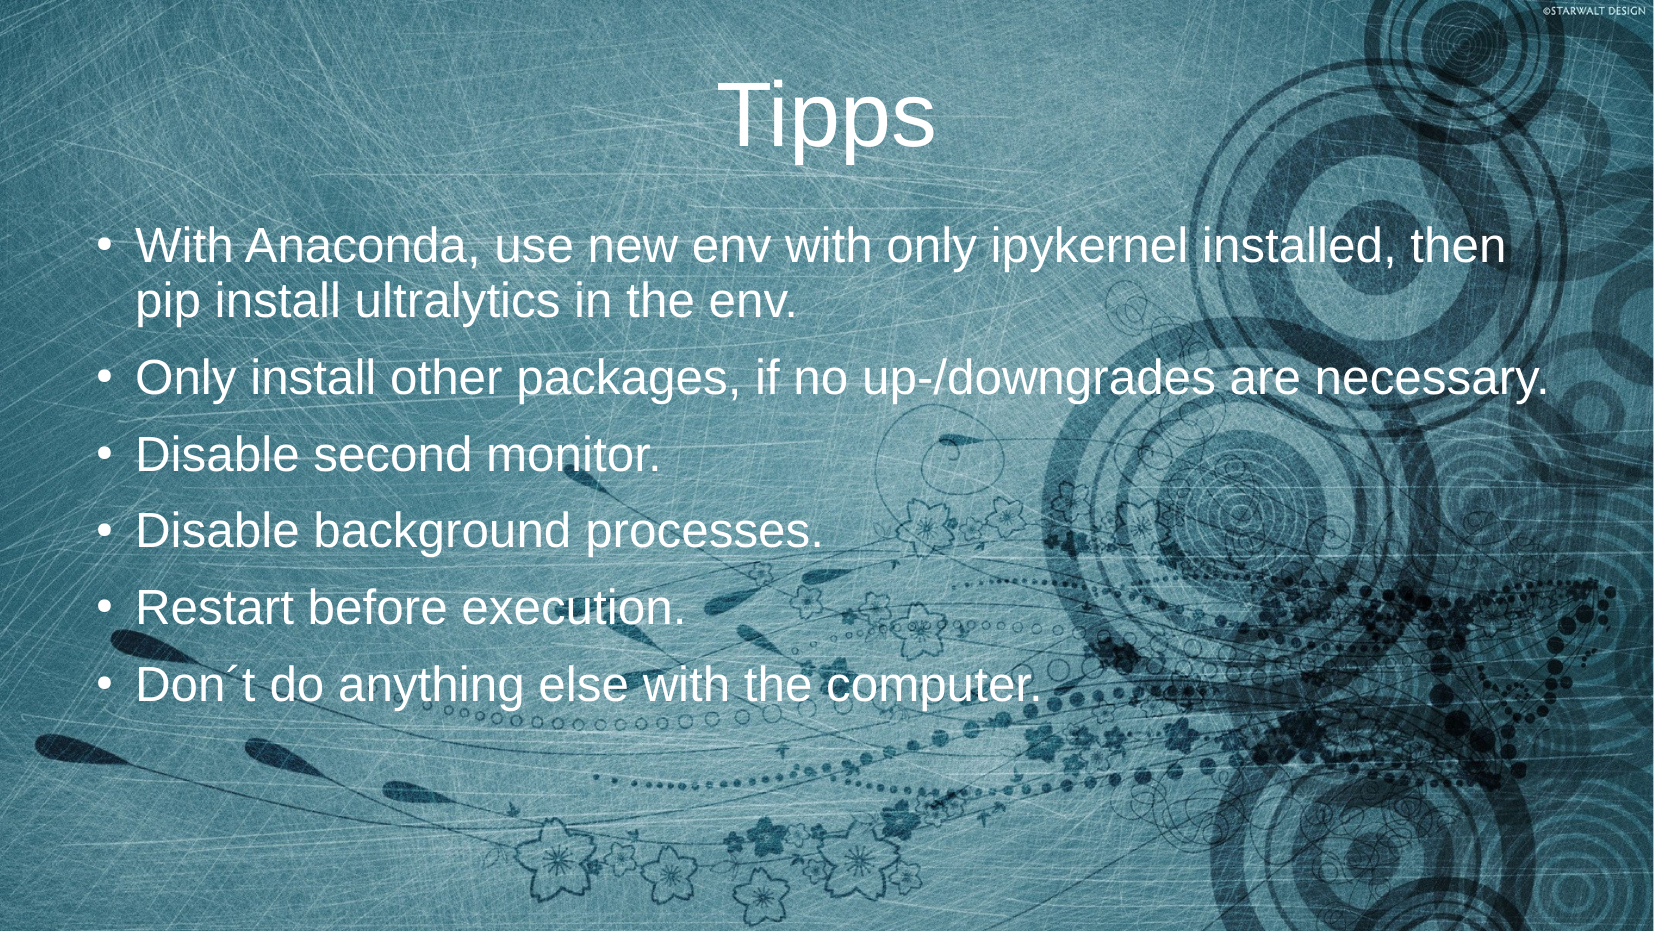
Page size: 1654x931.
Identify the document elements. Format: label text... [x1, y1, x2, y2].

title Tipps [82, 37, 1571, 193]
picture [0, 0, 1654, 931]
list With Anaconda, use new env with only ipykernel installed, then pip install ultralytics in the env. Only install other packages, if no up-/downgrades are necessary. Disable second monitor. Disable background processes. Restart before execution. Don´t do anything else with the computer. [82, 217, 1571, 758]
